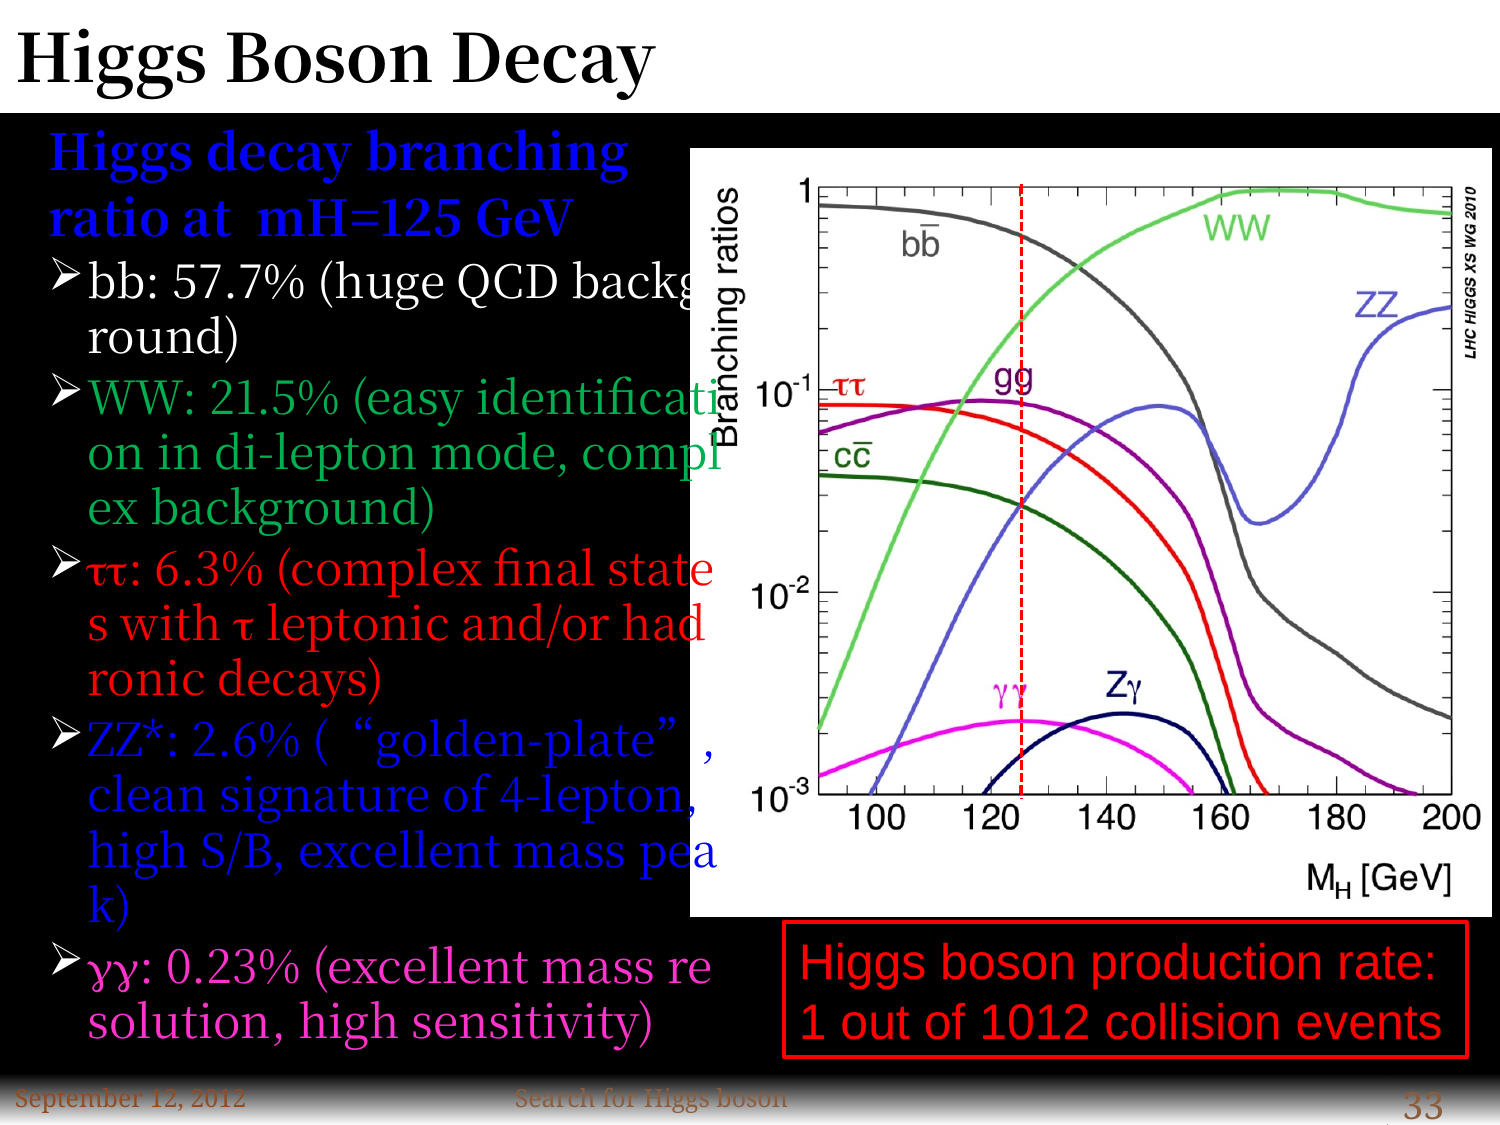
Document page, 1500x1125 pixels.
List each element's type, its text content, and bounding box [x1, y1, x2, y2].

picture [739, 148, 1492, 917]
slide_number September 12, 2012 [0, 1074, 500, 1125]
footer Search for Higgs boson [500, 1074, 1387, 1125]
text_box Higgs boson production rate: 1 out of 1012 collision events [784, 922, 1467, 1058]
title Higgs Boson Decay [0, 0, 1500, 113]
slide_number <number> [1387, 1074, 1500, 1125]
list Higgs decay branching ratio at mH=125 GeV bb: 57.7% (huge QCD background) WW: 21.5% (easy identification in di-lepton mode, complex background) tt: 6.3% (complex final states with t leptonic and/or hadronic decays) ZZ*: 2.6% (“golden-plate”, clean signature of 4-lepton, high S/B, excellent mass peak) gg: 0.23% (excellent mass resolution, high sensitivity) [17, 113, 739, 1059]
